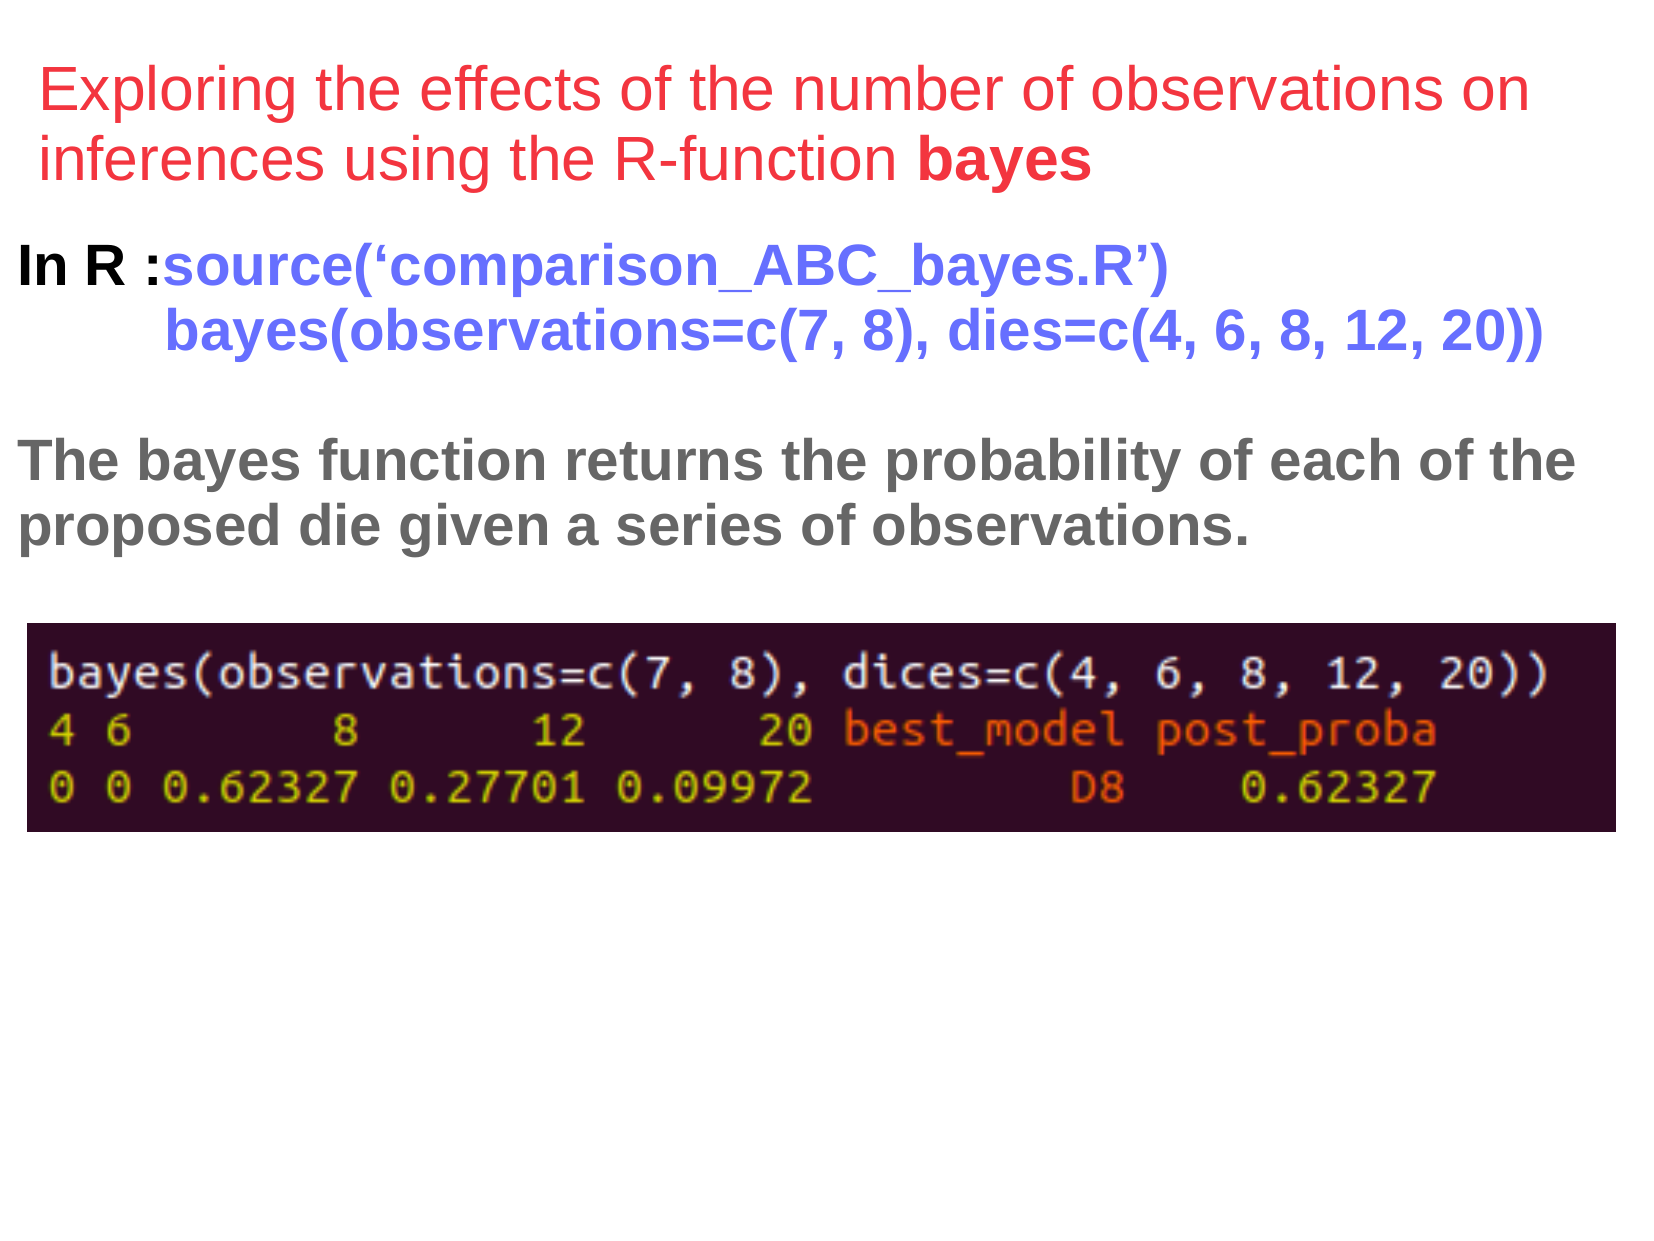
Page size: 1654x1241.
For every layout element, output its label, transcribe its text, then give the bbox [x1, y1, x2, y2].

picture [27, 623, 1616, 832]
text_box In R :source(‘comparison_ABC_bayes.R’) bayes(observations=c(7, 8), dies=c(4, 6, 8, 12, 20)) The bayes function returns the probability of each of the proposed die given a series of observations. [2, 225, 1650, 696]
text_box Exploring the effects of the number of observations on inferences using the R-function bayes [23, 46, 1647, 201]
